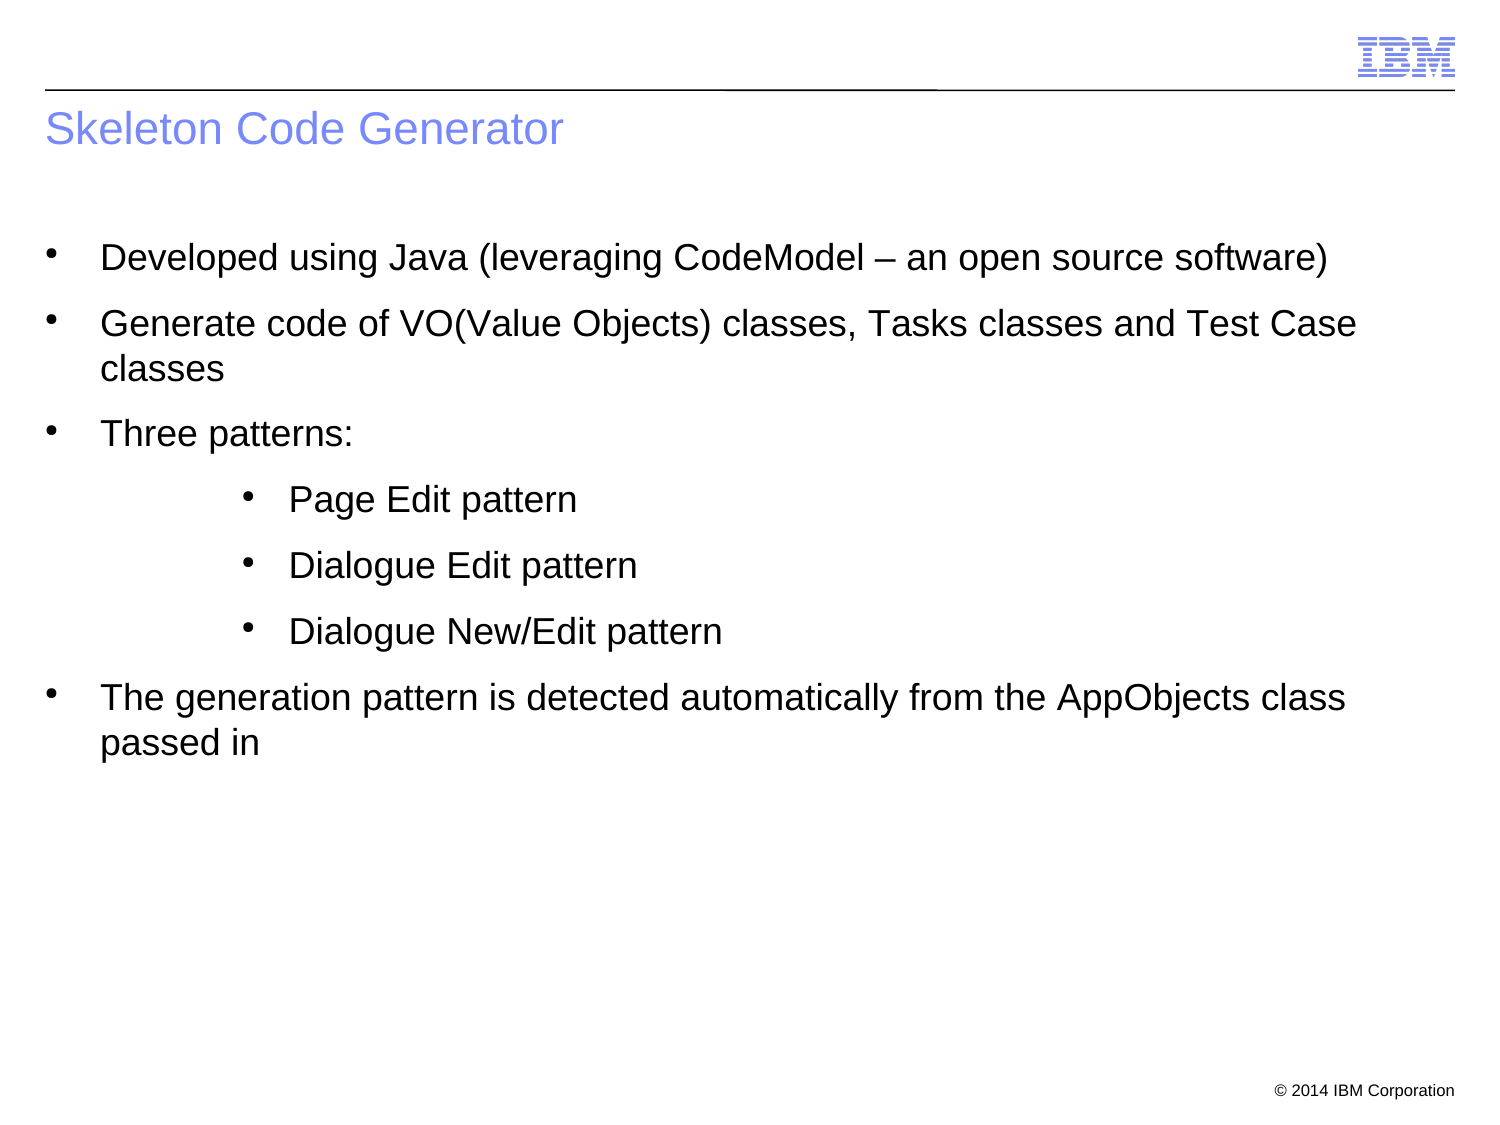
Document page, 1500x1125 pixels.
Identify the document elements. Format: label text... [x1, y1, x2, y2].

list Developed using Java (leveraging CodeModel – an open source software) Generate code of VO(Value Objects) classes, Tasks classes and Test Case classes Three patterns: Page Edit pattern Dialogue Edit pattern Dialogue New/Edit pattern The generation pattern is detected automatically from the AppObjects class passed in [30, 224, 1441, 1096]
title Skeleton Code Generator [29, 97, 1454, 202]
picture [1358, 37, 1455, 77]
